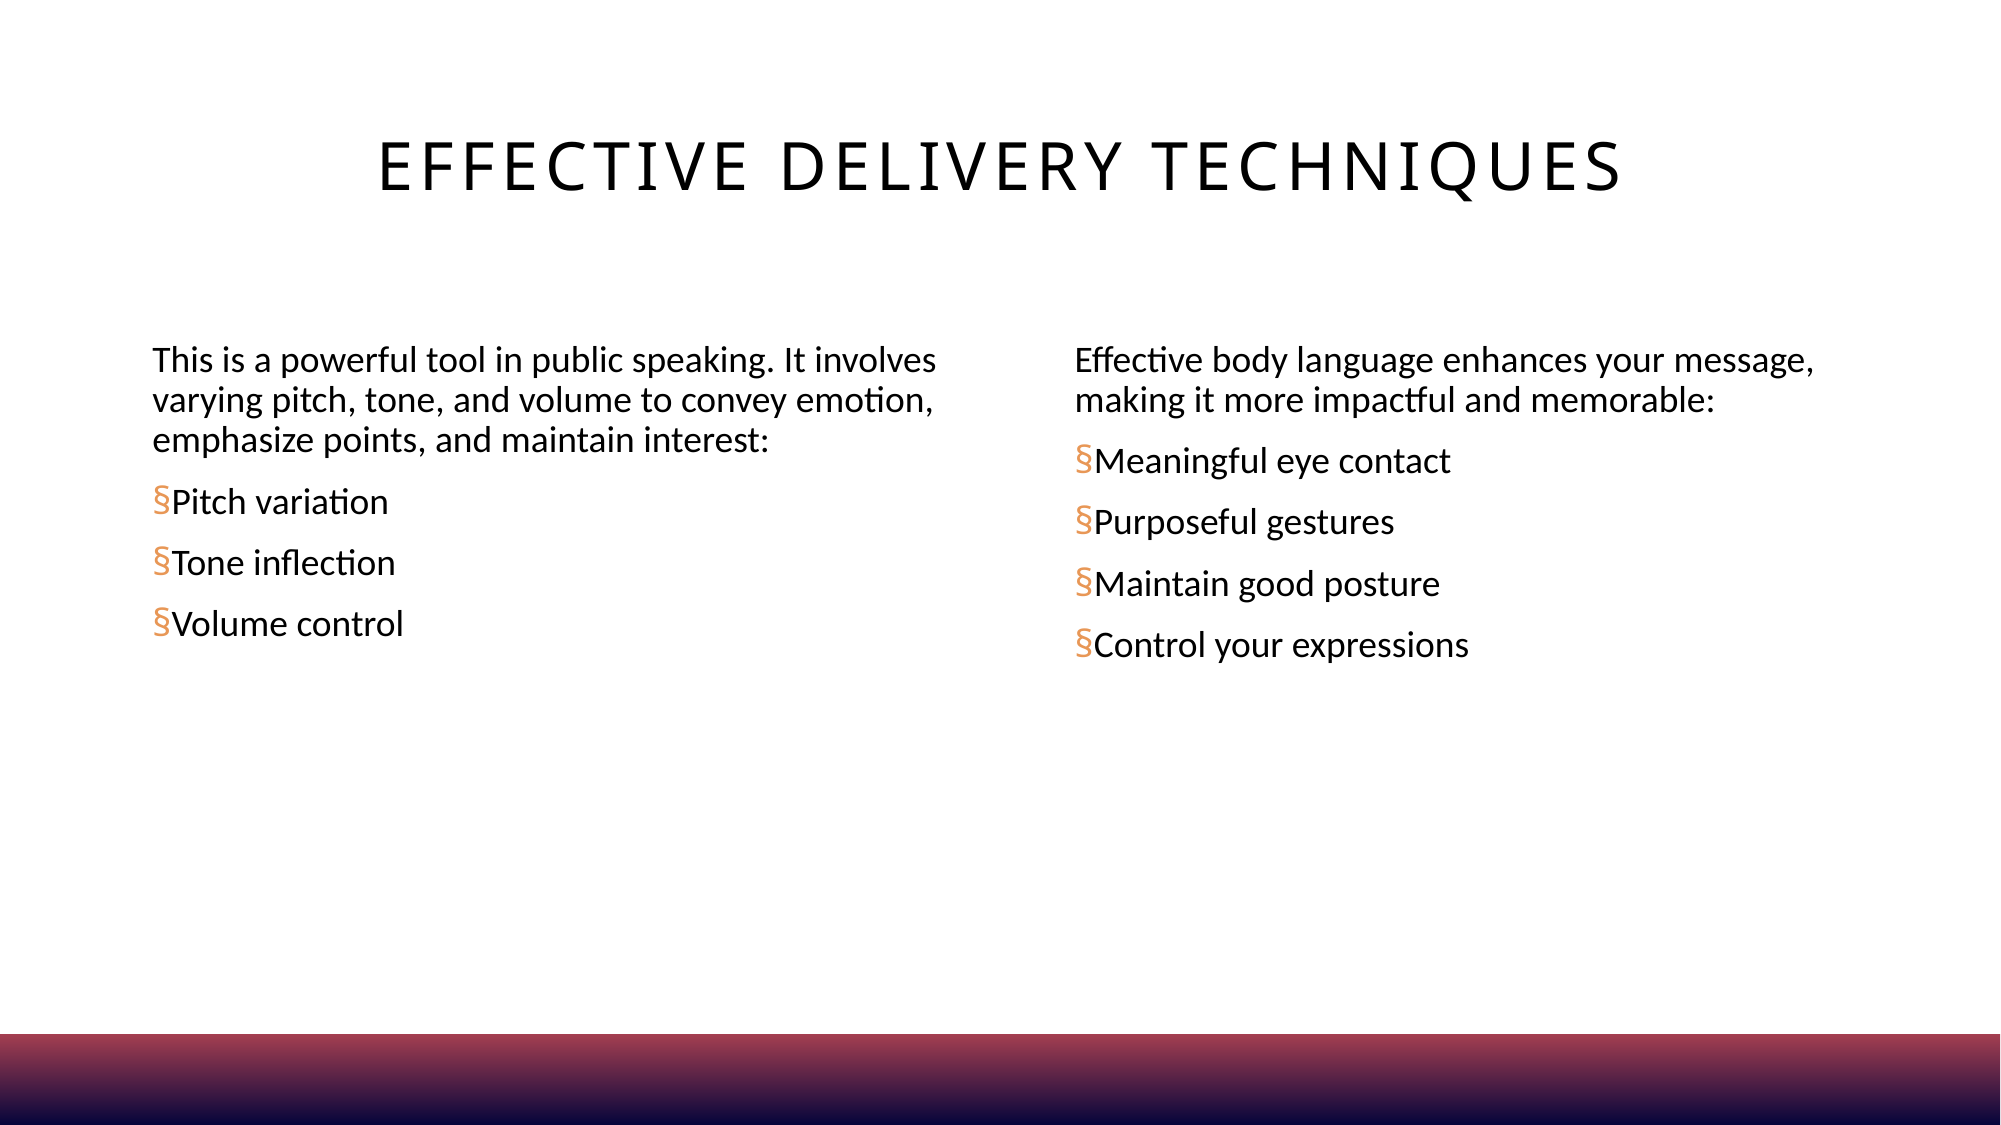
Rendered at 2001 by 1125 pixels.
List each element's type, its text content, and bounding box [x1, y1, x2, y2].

list This is a powerful tool in public speaking. It involves varying pitch, tone, and volume to convey emotion, emphasize points, and maintain interest: Pitch variation Tone inflection Volume control [137, 332, 993, 1011]
text_box [0, 1034, 2000, 1125]
title Effective delivery techniques [137, 60, 1863, 278]
list Effective body language enhances your message, making it more impactful and memorable: Meaningful eye contact Purposeful gestures Maintain good posture Control your expressions [1059, 332, 1863, 1011]
